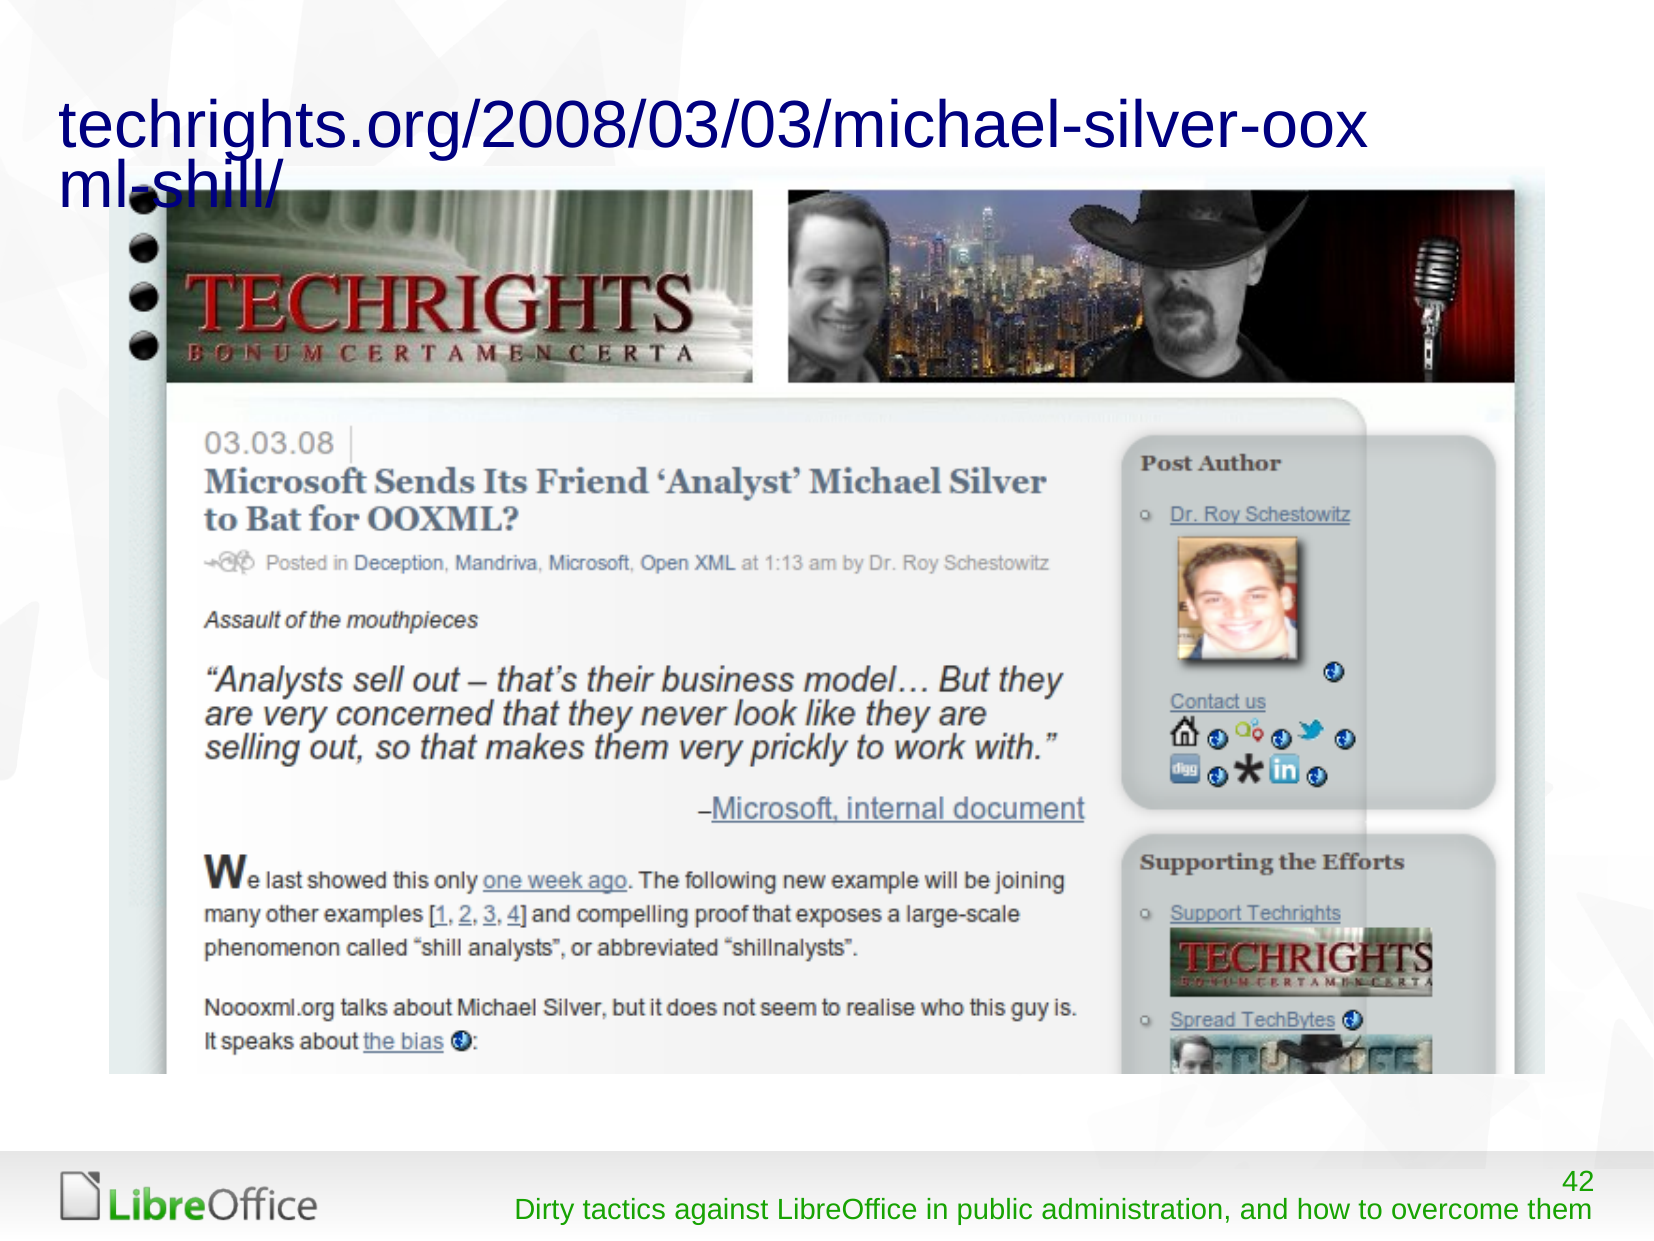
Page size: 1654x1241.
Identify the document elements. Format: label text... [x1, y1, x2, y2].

picture [0, 0, 1654, 1169]
title techrights.org/2008/03/03/michael-silver-ooxml-shill/ [59, 35, 1418, 213]
picture [41, 1152, 337, 1240]
